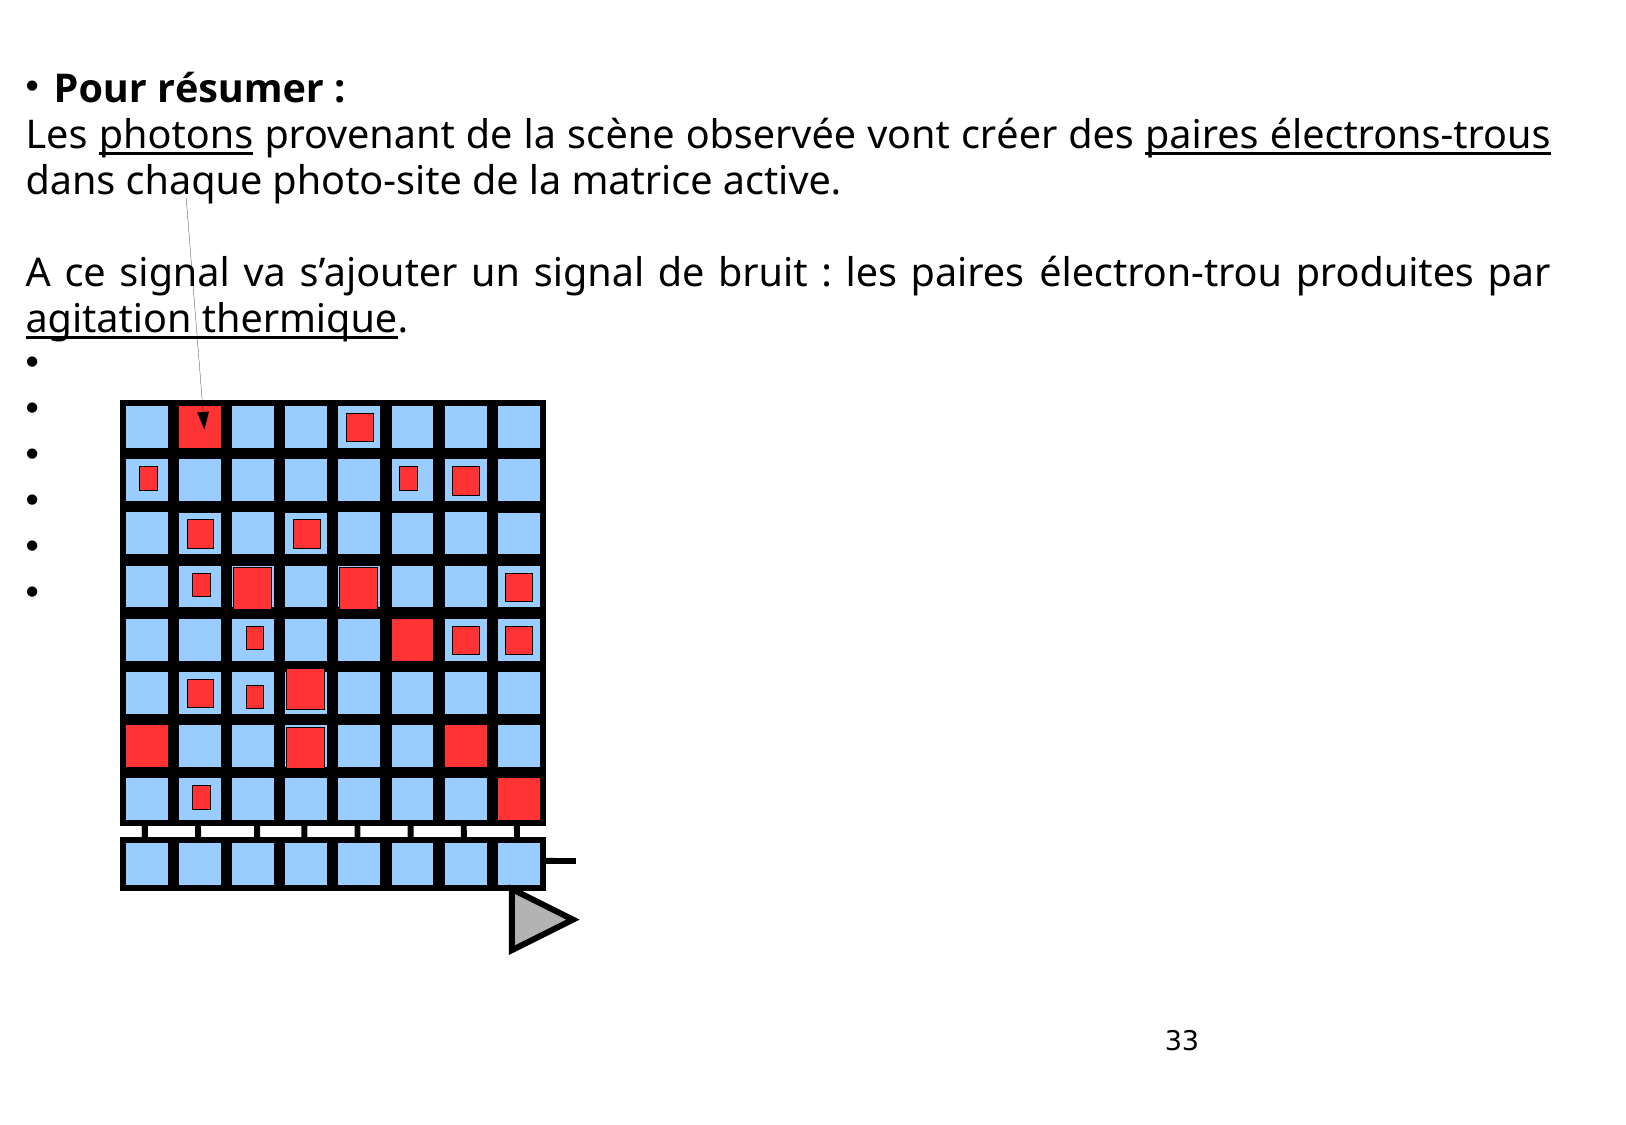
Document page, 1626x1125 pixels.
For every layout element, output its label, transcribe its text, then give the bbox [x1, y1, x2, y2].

text_box [441, 456, 490, 505]
text_box [494, 615, 543, 664]
text_box [282, 509, 331, 558]
text_box [335, 615, 384, 664]
text_box [494, 509, 543, 558]
text_box [282, 562, 331, 611]
text_box [229, 403, 277, 451]
text_box [122, 456, 171, 505]
text_box [229, 562, 277, 611]
text_box [335, 403, 384, 451]
text_box [335, 840, 384, 889]
text_box [335, 722, 384, 770]
text_box [494, 403, 543, 452]
text_box [229, 722, 277, 770]
text_box [122, 775, 171, 824]
text_box [388, 456, 437, 505]
text_box [335, 775, 384, 824]
text_box [388, 775, 437, 824]
text_box [388, 669, 437, 717]
text_box [335, 669, 384, 717]
text_box [175, 456, 224, 505]
text_box [282, 403, 331, 452]
text_box [229, 456, 277, 505]
text_box [494, 722, 543, 770]
text_box [494, 775, 543, 824]
text_box [388, 615, 437, 664]
text_box [441, 722, 490, 770]
text_box [441, 562, 490, 611]
text_box [388, 509, 437, 558]
text_box [282, 615, 331, 664]
text_box [441, 840, 490, 889]
text_box [282, 722, 331, 770]
text_box [175, 722, 224, 770]
text_box [282, 456, 331, 505]
text_box [494, 840, 574, 951]
text_box [441, 615, 490, 664]
text_box [122, 722, 171, 770]
text_box [282, 840, 331, 889]
text_box Pour résumer : Les photons provenant de la scène observée vont créer des paires électrons-trous dans chaque photo-site de la matrice active. A ce signal va s’ajouter un signal de bruit : les paires électron-trou produites par agitation thermique. [11, 58, 1602, 626]
text_box [441, 775, 490, 824]
text_box [441, 509, 490, 558]
text_box [122, 669, 171, 717]
text_box [175, 669, 224, 717]
text_box [122, 840, 171, 889]
text_box [229, 669, 277, 717]
text_box [229, 509, 277, 558]
text_box [494, 669, 543, 717]
text_box [388, 722, 437, 770]
text_box [175, 562, 224, 611]
text_box [175, 509, 224, 558]
text_box [175, 775, 224, 824]
text_box [494, 562, 543, 611]
text_box [388, 403, 437, 452]
text_box [335, 456, 384, 505]
text_box [229, 840, 277, 889]
text_box [229, 615, 277, 664]
text_box [175, 840, 224, 889]
text_box [282, 775, 331, 824]
text_box [441, 403, 490, 451]
text_box [388, 562, 437, 611]
text_box [122, 562, 171, 611]
text_box [282, 668, 331, 717]
text_box [335, 509, 384, 558]
text_box [122, 403, 171, 451]
text_box [175, 403, 224, 452]
text_box [335, 562, 384, 611]
text_box [122, 615, 171, 664]
text_box [441, 669, 490, 717]
text_box [229, 775, 277, 824]
text_box [122, 509, 171, 558]
text_box [175, 615, 224, 664]
text_box [388, 840, 437, 889]
text_box [1164, 1024, 1544, 1103]
text_box [494, 456, 543, 505]
